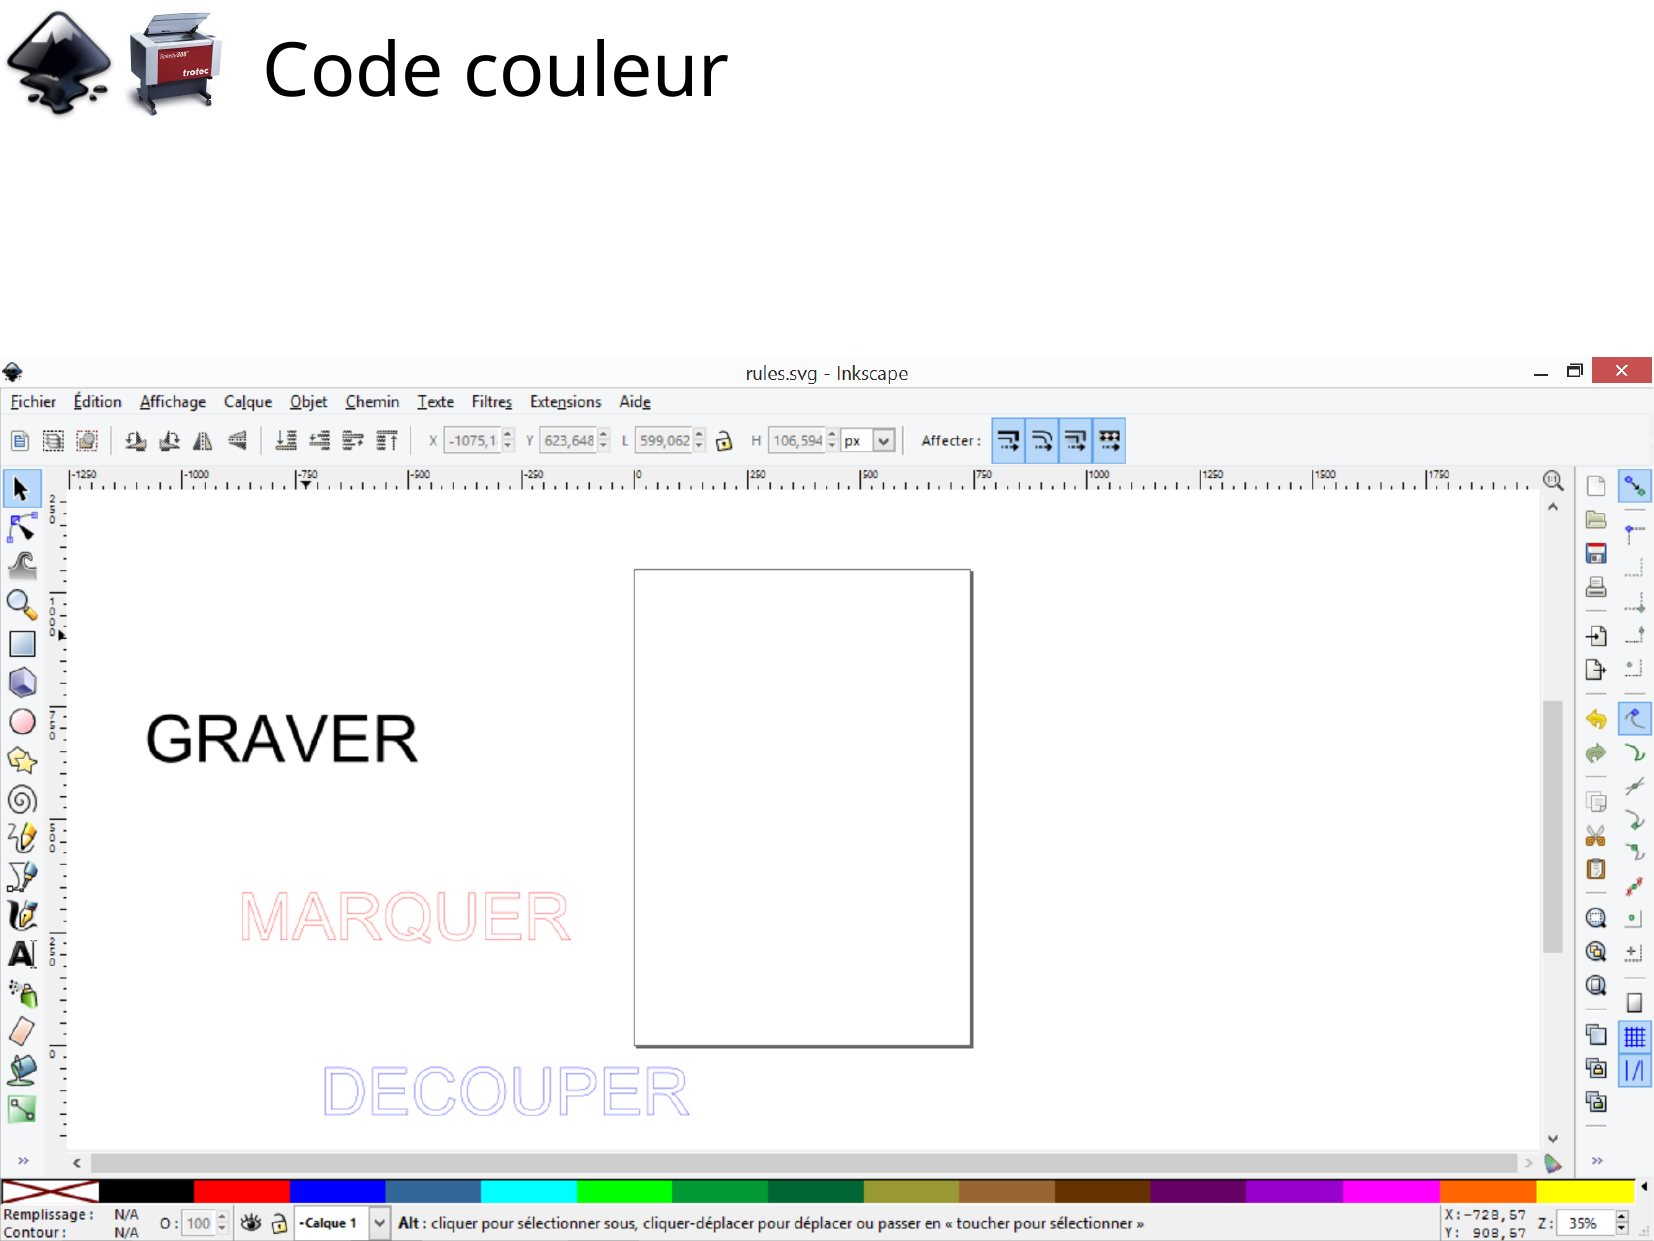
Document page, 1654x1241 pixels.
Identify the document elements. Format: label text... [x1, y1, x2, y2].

picture [0, 357, 1654, 1241]
text_box Code couleur [248, 9, 645, 120]
picture [0, 5, 233, 125]
